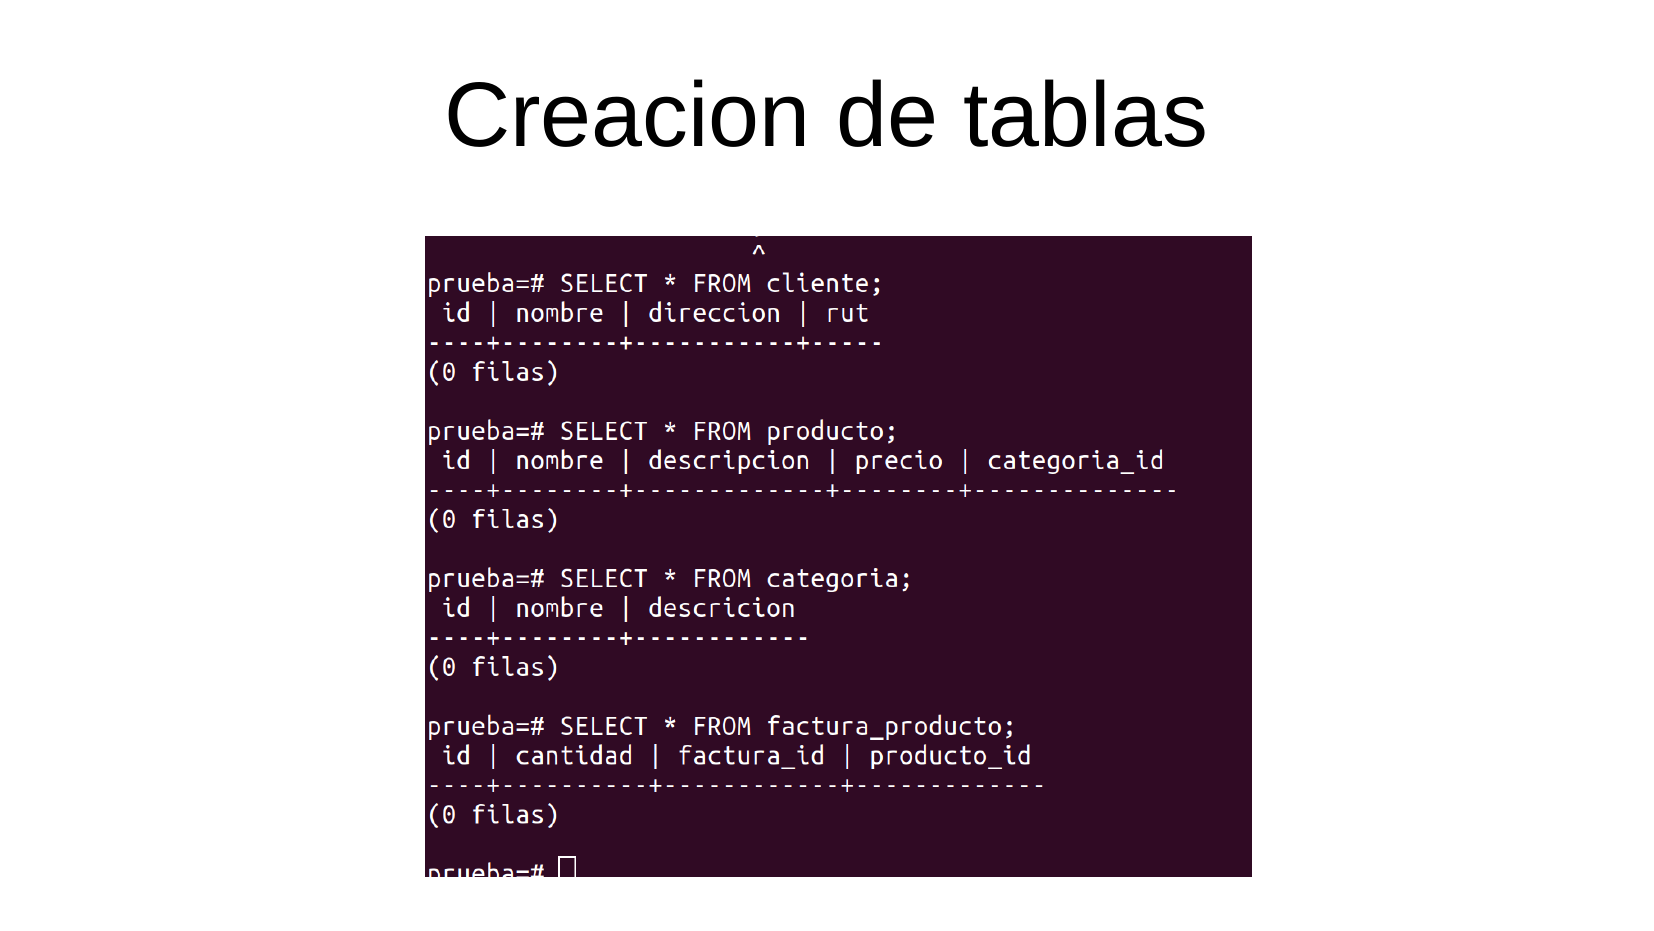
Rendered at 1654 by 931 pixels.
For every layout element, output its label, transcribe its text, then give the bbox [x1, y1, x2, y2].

title Creacion de tablas [82, 37, 1571, 193]
picture [425, 236, 1252, 877]
